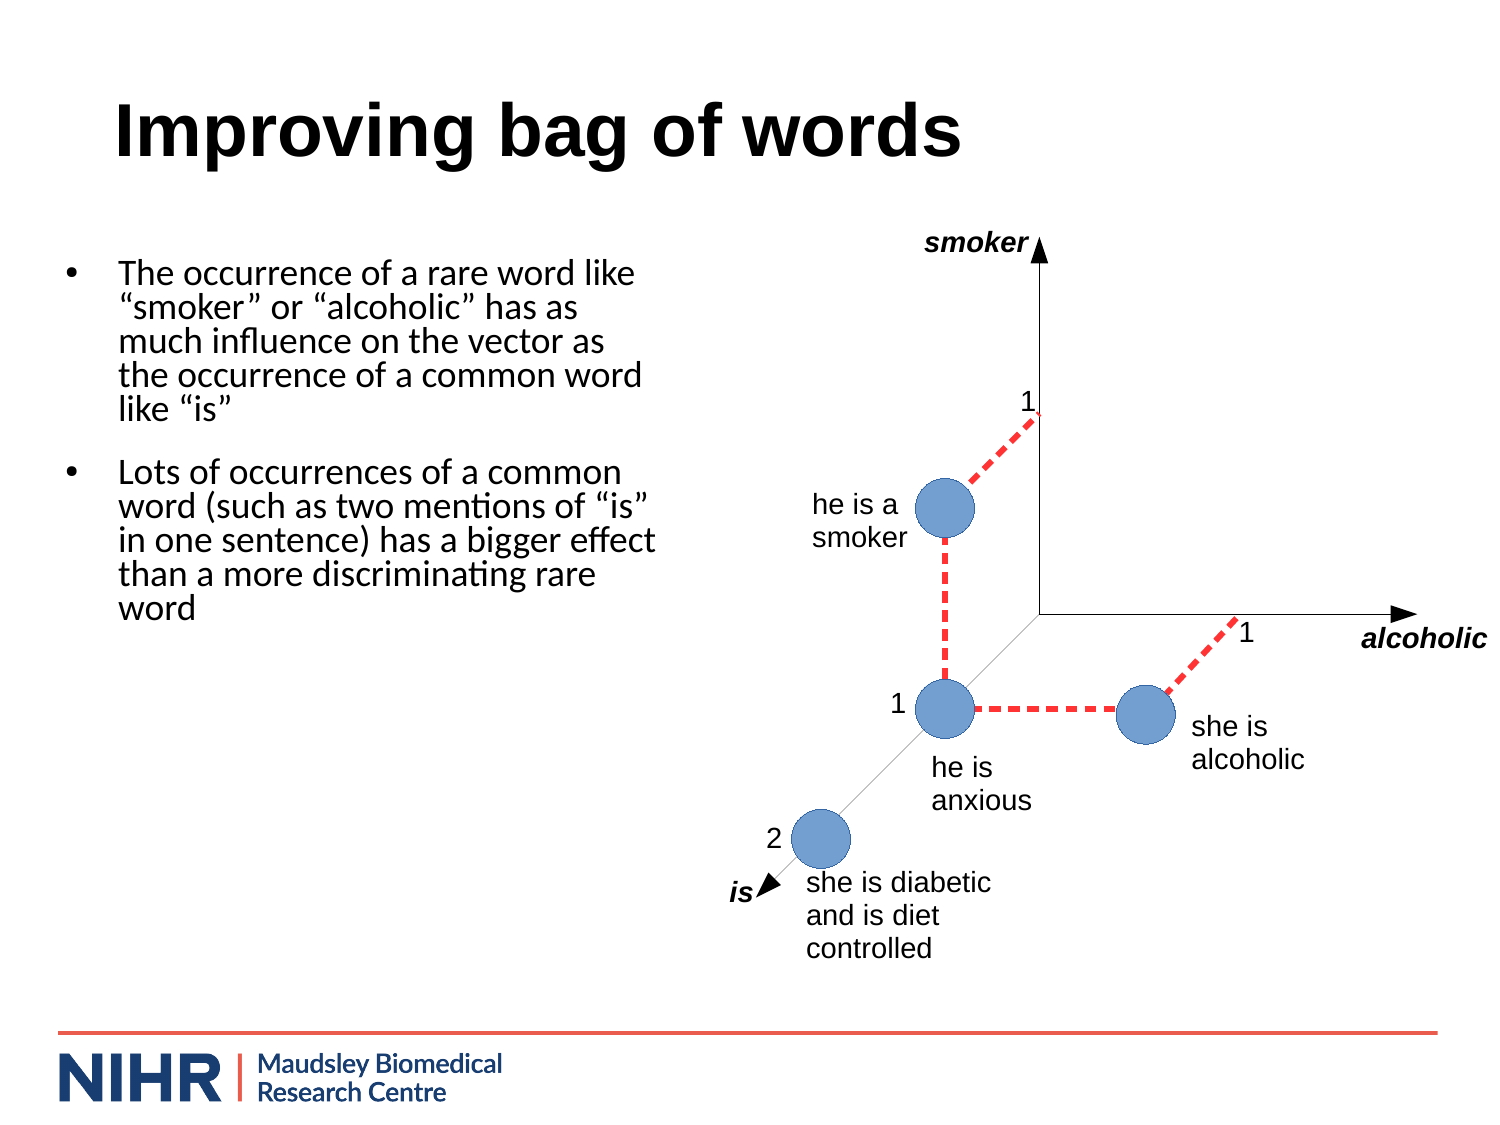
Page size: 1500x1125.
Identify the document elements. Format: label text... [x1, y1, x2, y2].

text_box is [714, 868, 769, 916]
text_box smoker [909, 218, 1044, 267]
text_box [798, 809, 851, 858]
text_box he is a smoker [797, 480, 923, 562]
text_box he is anxious [916, 744, 1048, 825]
text_box 2 [751, 814, 798, 863]
text_box 1 [1223, 608, 1270, 656]
picture [29, 1018, 531, 1125]
text_box 1 [875, 679, 922, 727]
text_box she is alcoholic [1176, 702, 1321, 784]
text_box [1116, 685, 1176, 745]
list The occurrence of a rare word like “smoker” or “alcoholic” has as much influence on the vector as the occurrence of a common word like “is” Lots of occurrences of a common word (such as two mentions of “is” in one sentence) has a bigger effect than a more discriminating rare word [47, 258, 662, 573]
text_box she is diabetic and is diet controlled [791, 858, 1008, 972]
text_box Improving bag of words [100, 84, 1105, 180]
text_box [921, 679, 975, 739]
text_box [923, 478, 975, 538]
text_box 1 [1005, 377, 1052, 426]
text_box alcoholic [1346, 614, 1500, 662]
